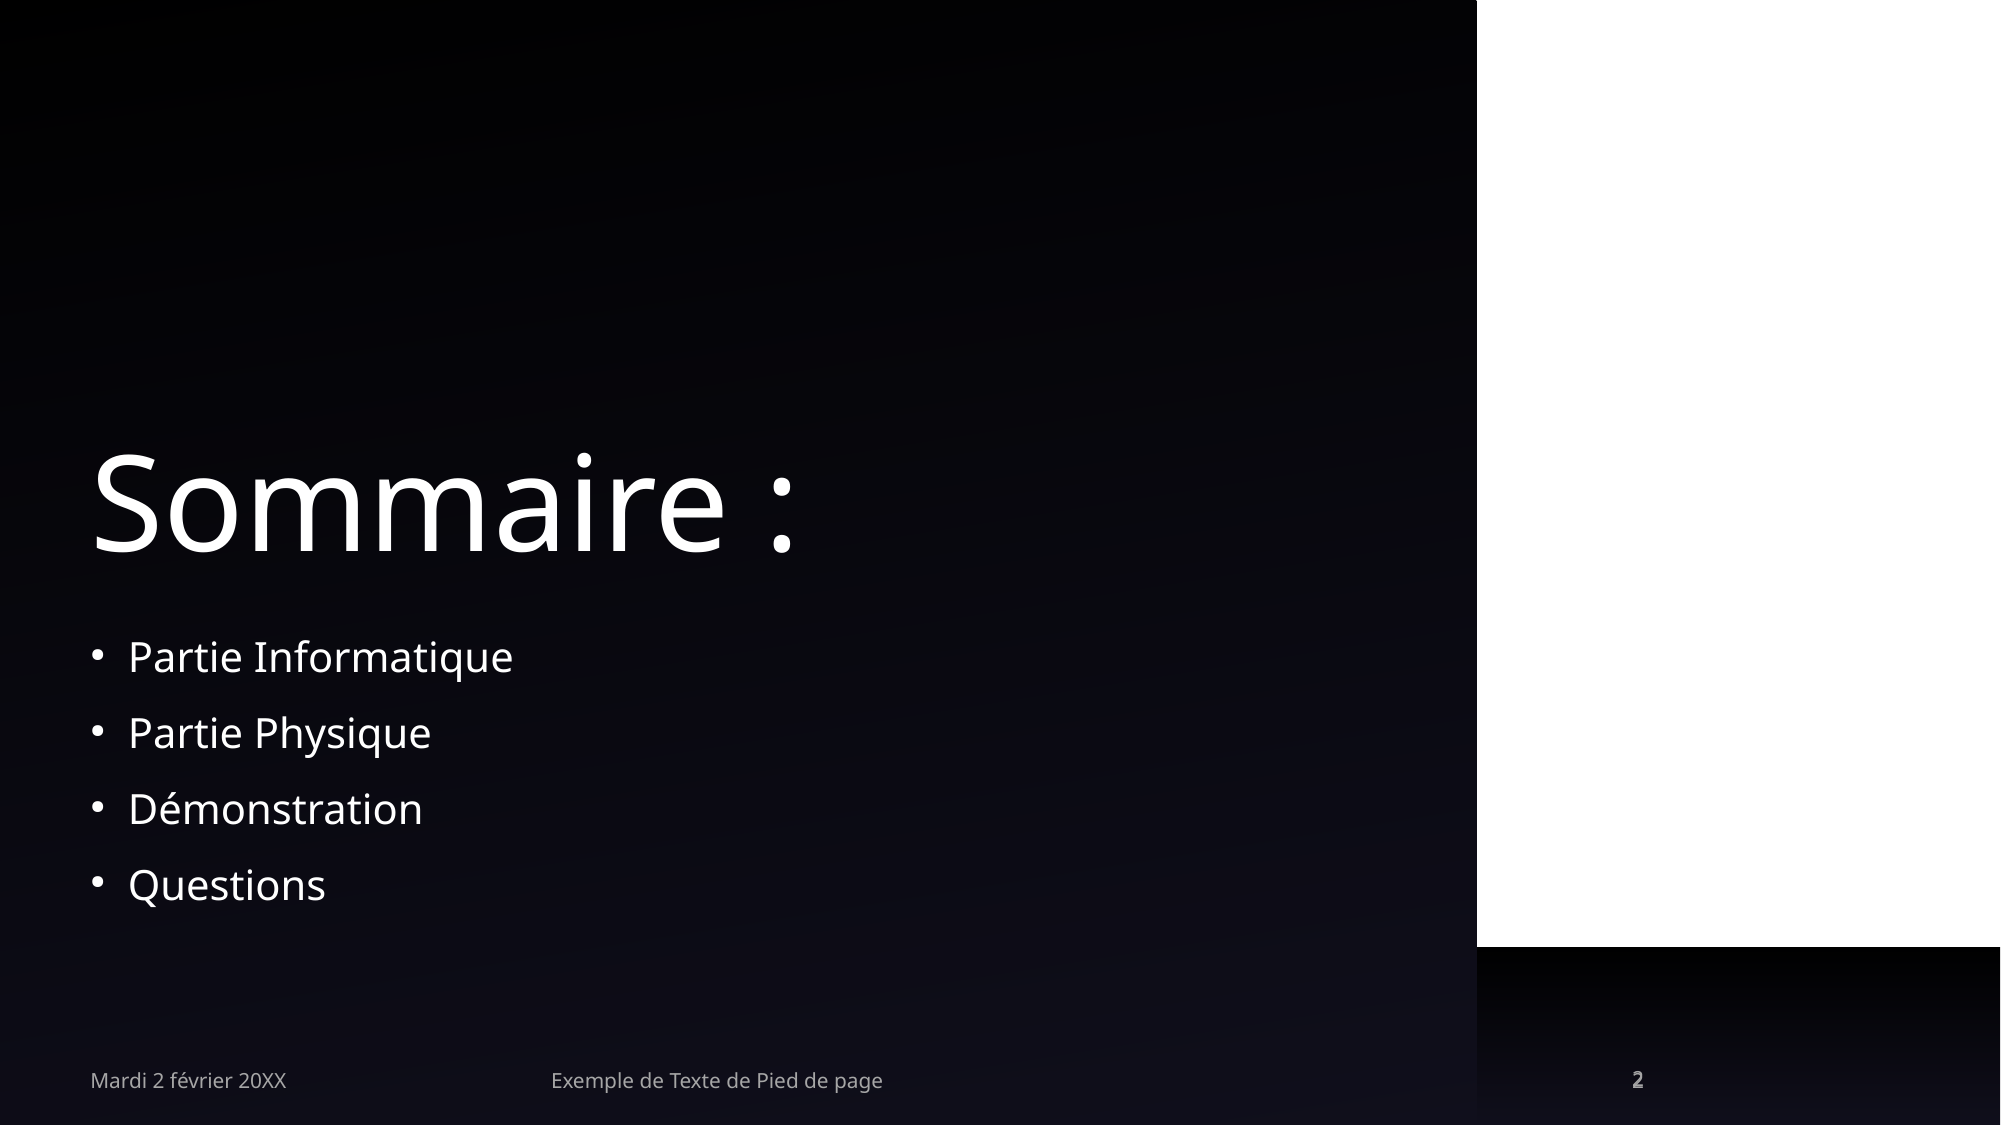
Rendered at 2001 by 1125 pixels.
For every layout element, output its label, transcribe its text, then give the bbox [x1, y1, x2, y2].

text_box Exemple de Texte de Pied de page [551, 1067, 1598, 1093]
text_box [1632, 1067, 1910, 1093]
subtitle Partie Informatique Partie Physique Démonstration Questions [90, 626, 983, 998]
text_box Mardi 2 février 20XX [90, 1067, 522, 1093]
title Sommaire : [90, 90, 983, 580]
